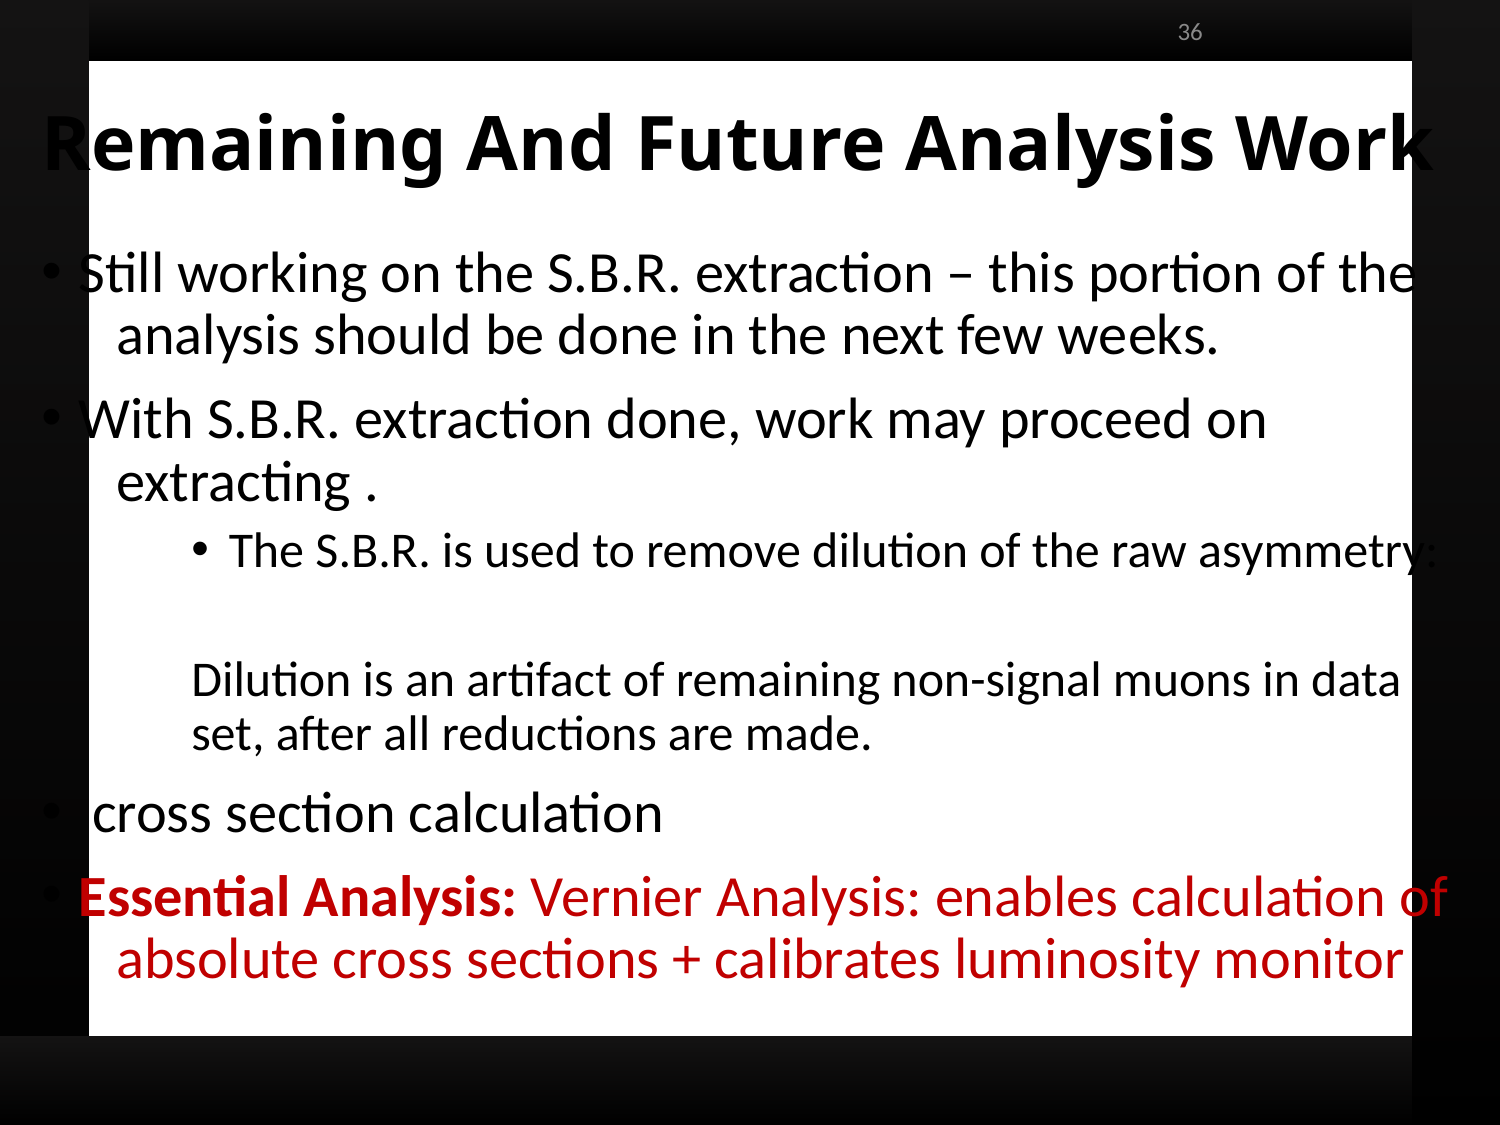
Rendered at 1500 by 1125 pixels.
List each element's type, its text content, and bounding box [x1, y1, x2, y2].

list Still working on the S.B.R. extraction – this portion of the analysis should be done in the next few weeks. With S.B.R. extraction done, work may proceed on extracting . The S.B.R. is used to remove dilution of the raw asymmetry: Dilution is an artifact of remaining non-signal muons in data set, after all reductions are made. cross section calculation Essential Analysis: Vernier Analysis: enables calculation of absolute cross sections + calibrates luminosity monitor [26, 234, 1483, 1106]
slide_number 36 [1162, 0, 1500, 61]
title Remaining And Future Analysis Work [26, 71, 1482, 222]
